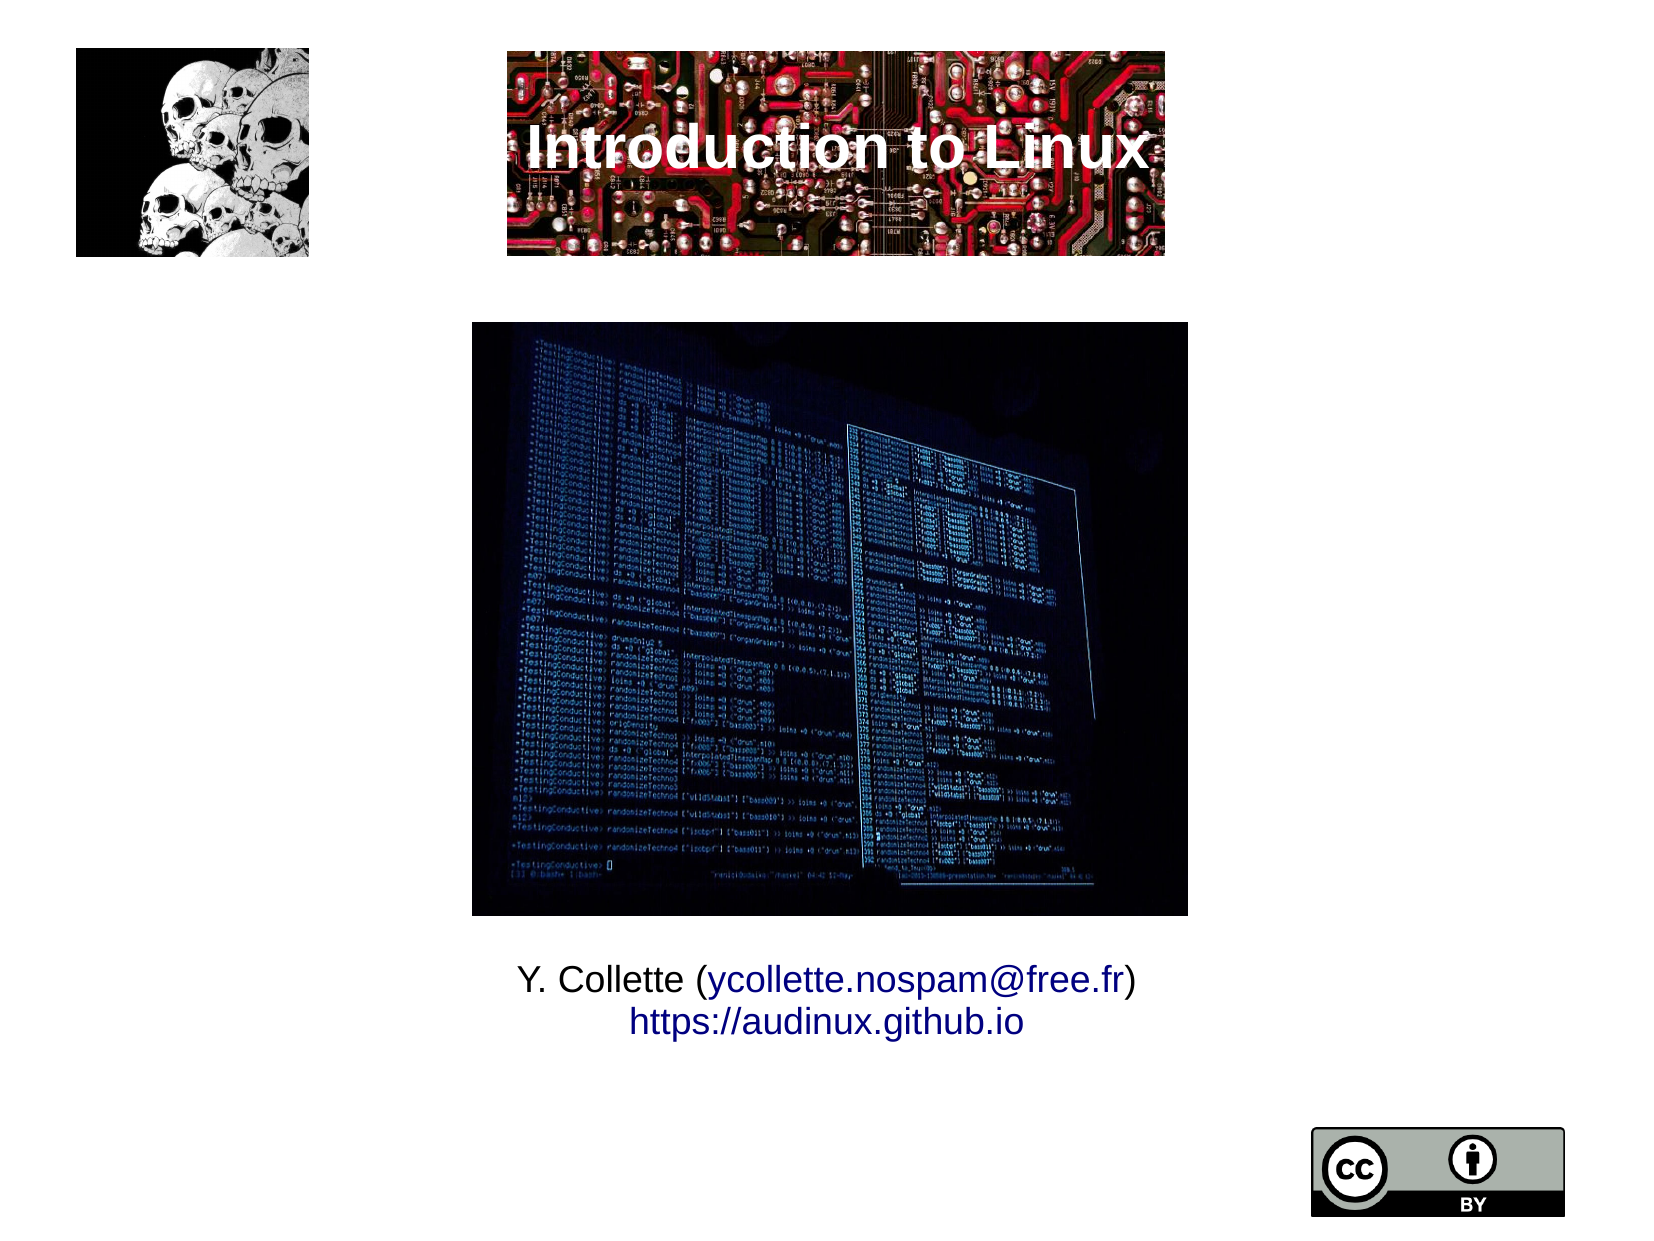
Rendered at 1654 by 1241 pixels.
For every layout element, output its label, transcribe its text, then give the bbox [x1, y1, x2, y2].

picture [1311, 1127, 1565, 1217]
text_box Y. Collette (ycollette.nospam@free.fr) https://audinux.github.io [496, 950, 1158, 1050]
picture [76, 48, 309, 257]
picture [472, 322, 1188, 916]
picture [507, 51, 1165, 256]
text_box Introduction to Linux [511, 104, 1278, 278]
